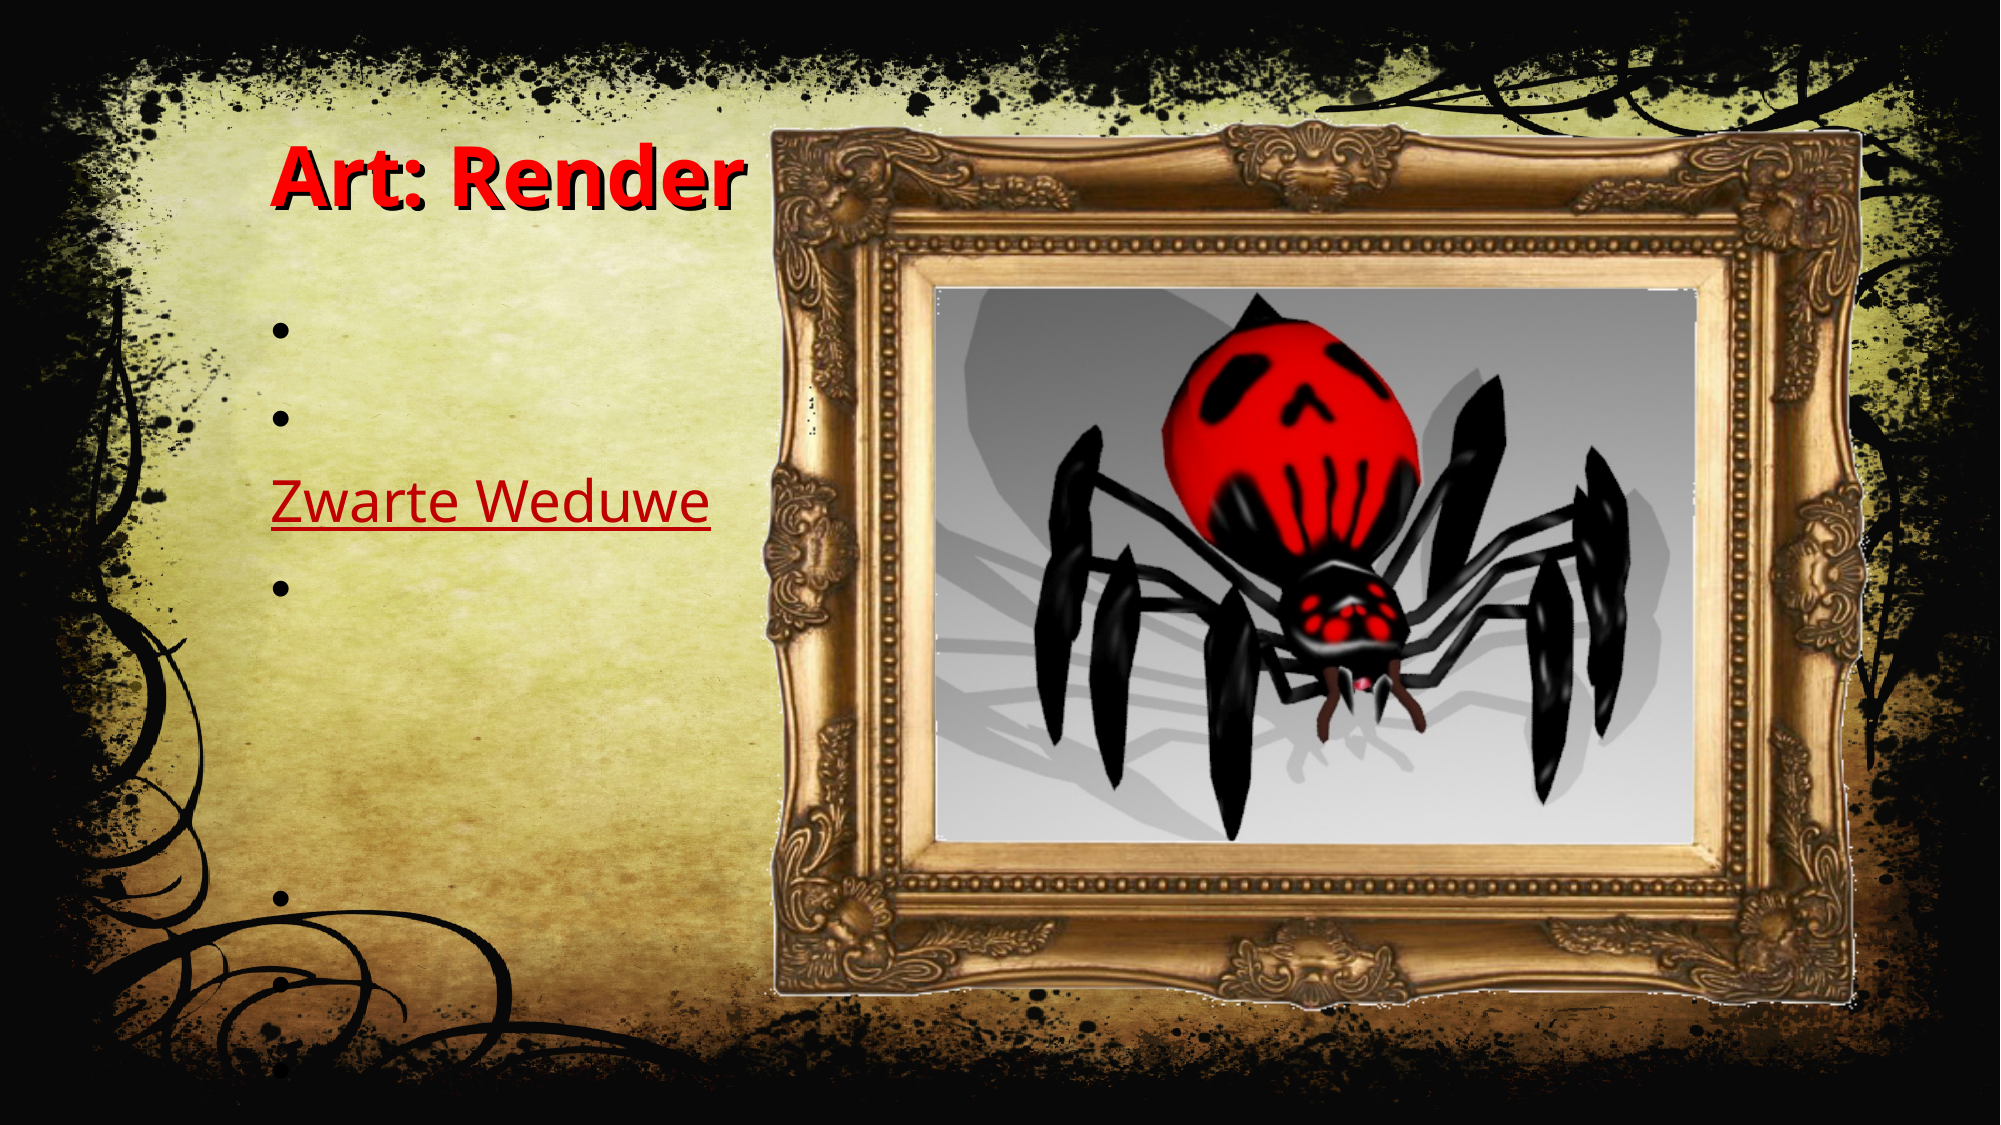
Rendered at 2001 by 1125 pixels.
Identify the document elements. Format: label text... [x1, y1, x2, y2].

title Art: Render [255, 70, 1981, 288]
list Zwarte Weduwe [1874, 288, 1981, 1002]
list Zwarte Weduwe [255, 288, 746, 1002]
picture [746, 108, 1874, 1015]
